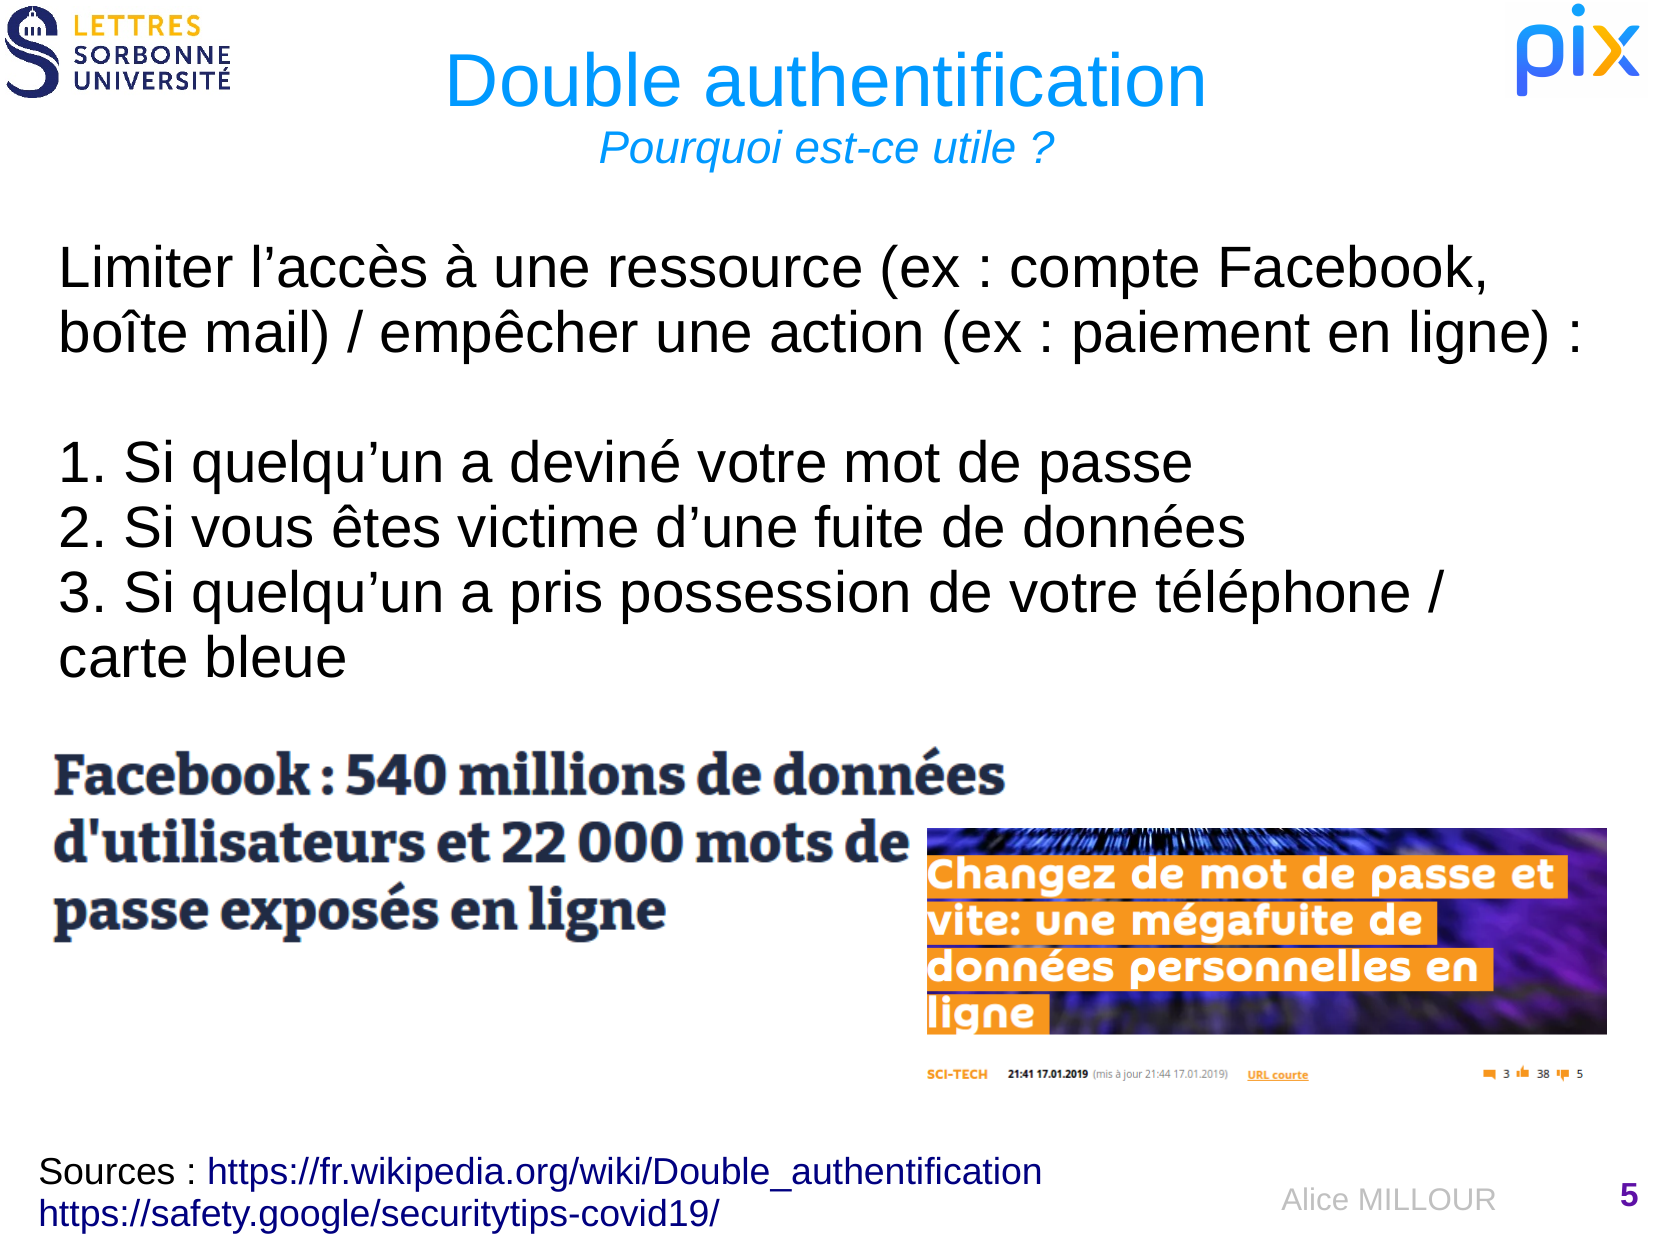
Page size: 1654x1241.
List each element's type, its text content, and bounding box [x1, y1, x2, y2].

text_box Sources : https://fr.wikipedia.org/wiki/Double_authentification https://safety.google/securitytips-covid19/ [23, 1142, 1400, 1241]
picture [44, 720, 1607, 1099]
picture [1571, 2, 1648, 98]
picture [5, 6, 82, 98]
title Double authentification Pourquoi est-ce utile ? [82, 2, 1571, 210]
text_box Limiter l’accès à une ressource (ex : compte Facebook, boîte mail) / empêcher une action (ex : paiement en ligne) : 1. Si quelqu’un a deviné votre mot de passe 2. Si vous êtes victime d’une fuite de données 3. Si quelqu’un a pris possession de votre téléphone / carte bleue [44, 227, 1607, 828]
